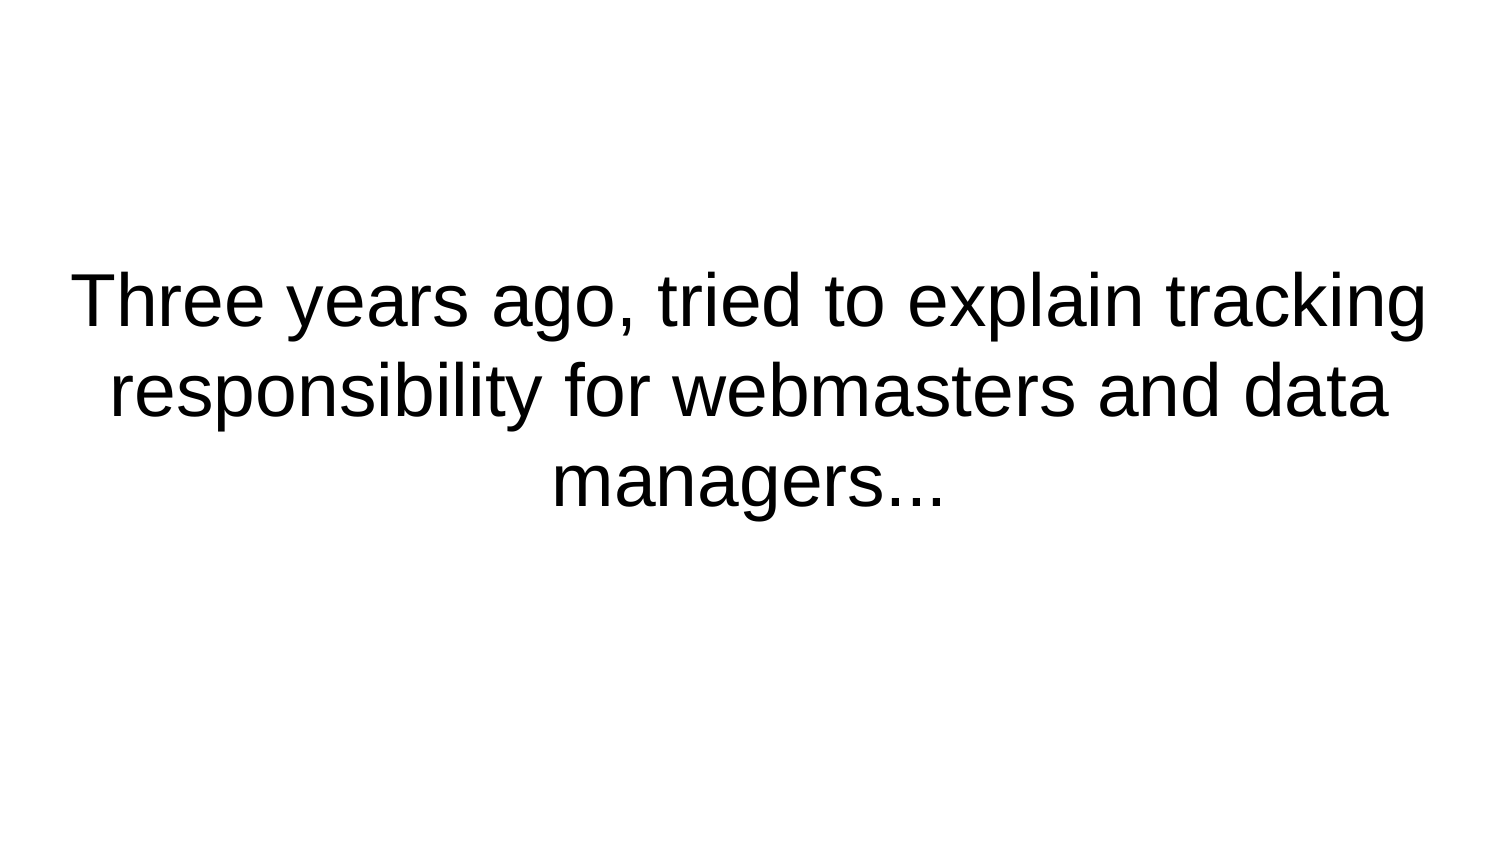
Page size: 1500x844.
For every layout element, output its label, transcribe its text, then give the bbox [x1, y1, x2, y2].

text_box Three years ago, tried to explain tracking responsibility for webmasters and data managers... [0, 185, 1500, 678]
